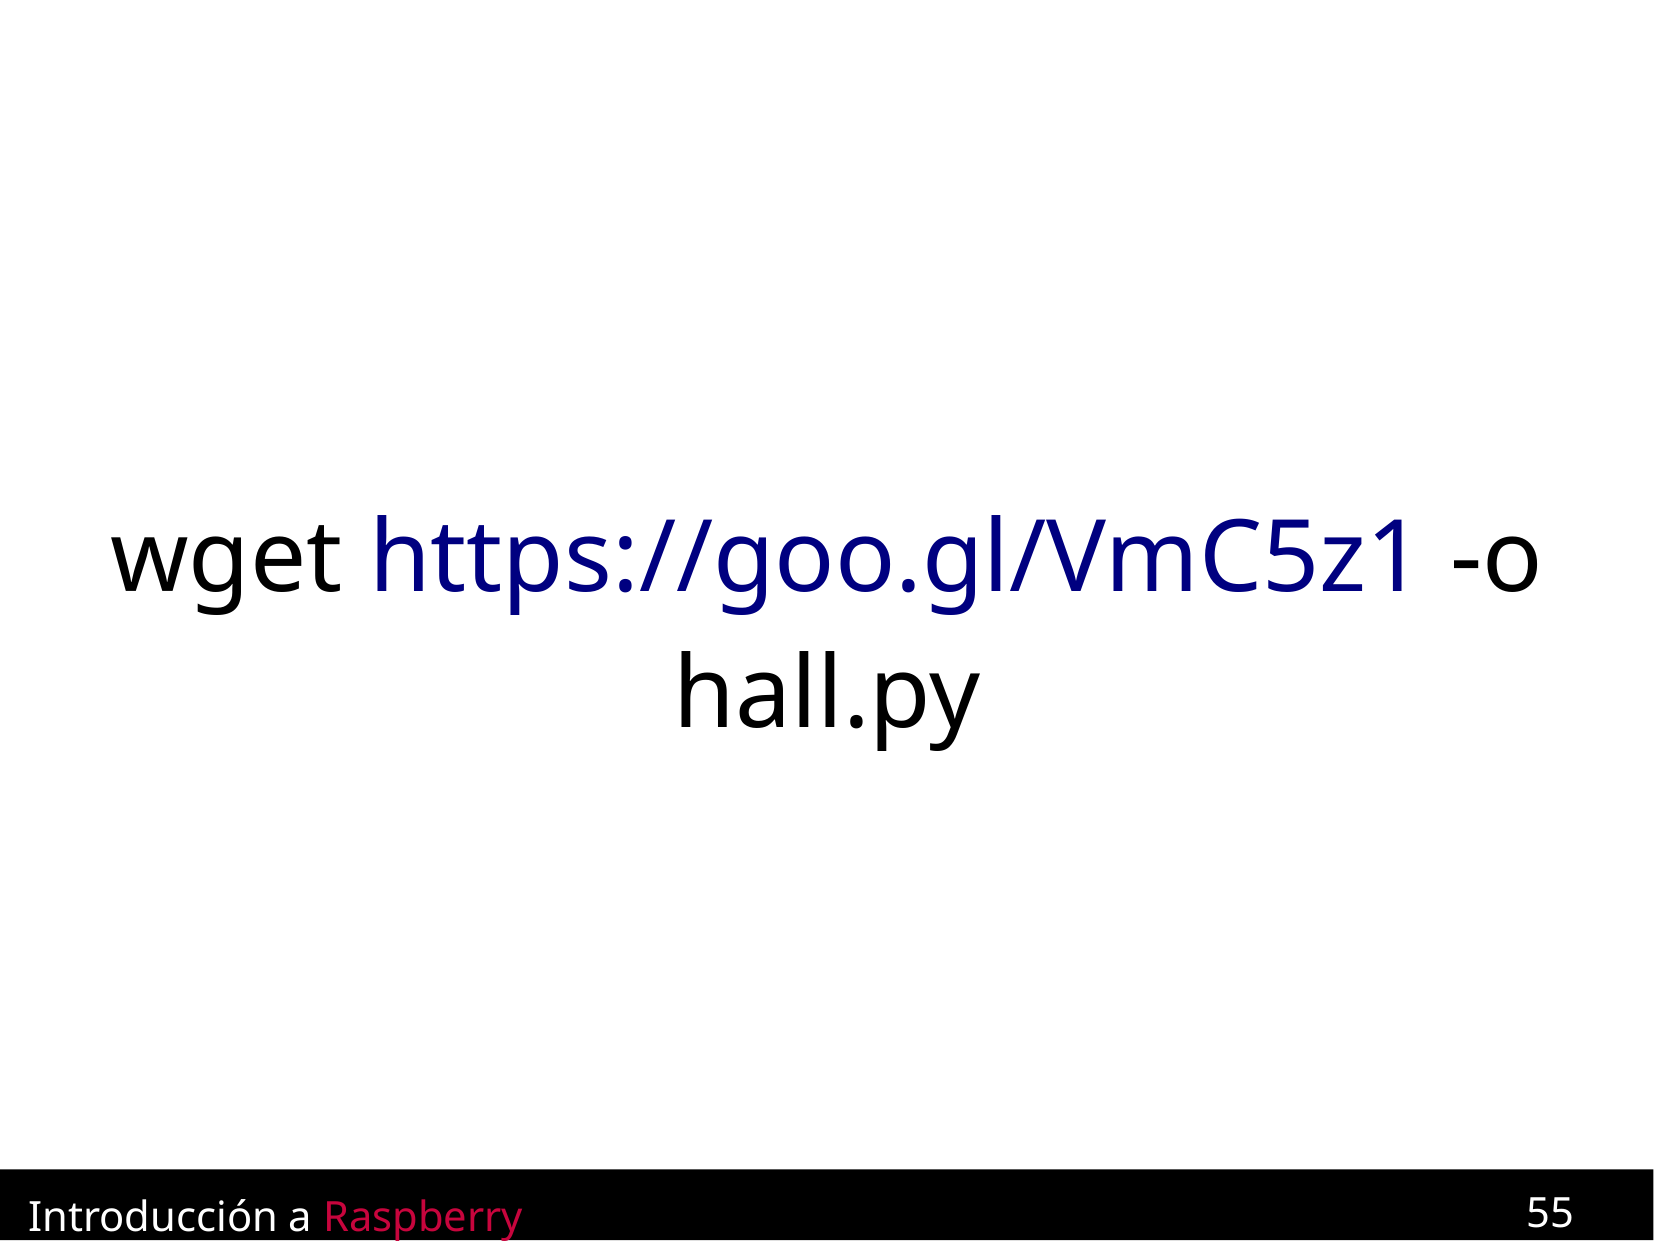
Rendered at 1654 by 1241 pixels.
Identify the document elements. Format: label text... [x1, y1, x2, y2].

title wget https://goo.gl/VmC5z1 -o hall.py [83, 510, 1572, 730]
text_box [0, 0, 1654, 1241]
text_box <number> [1521, 1175, 1654, 1241]
text_box Introducción a Raspberry Pi [13, 1179, 556, 1241]
